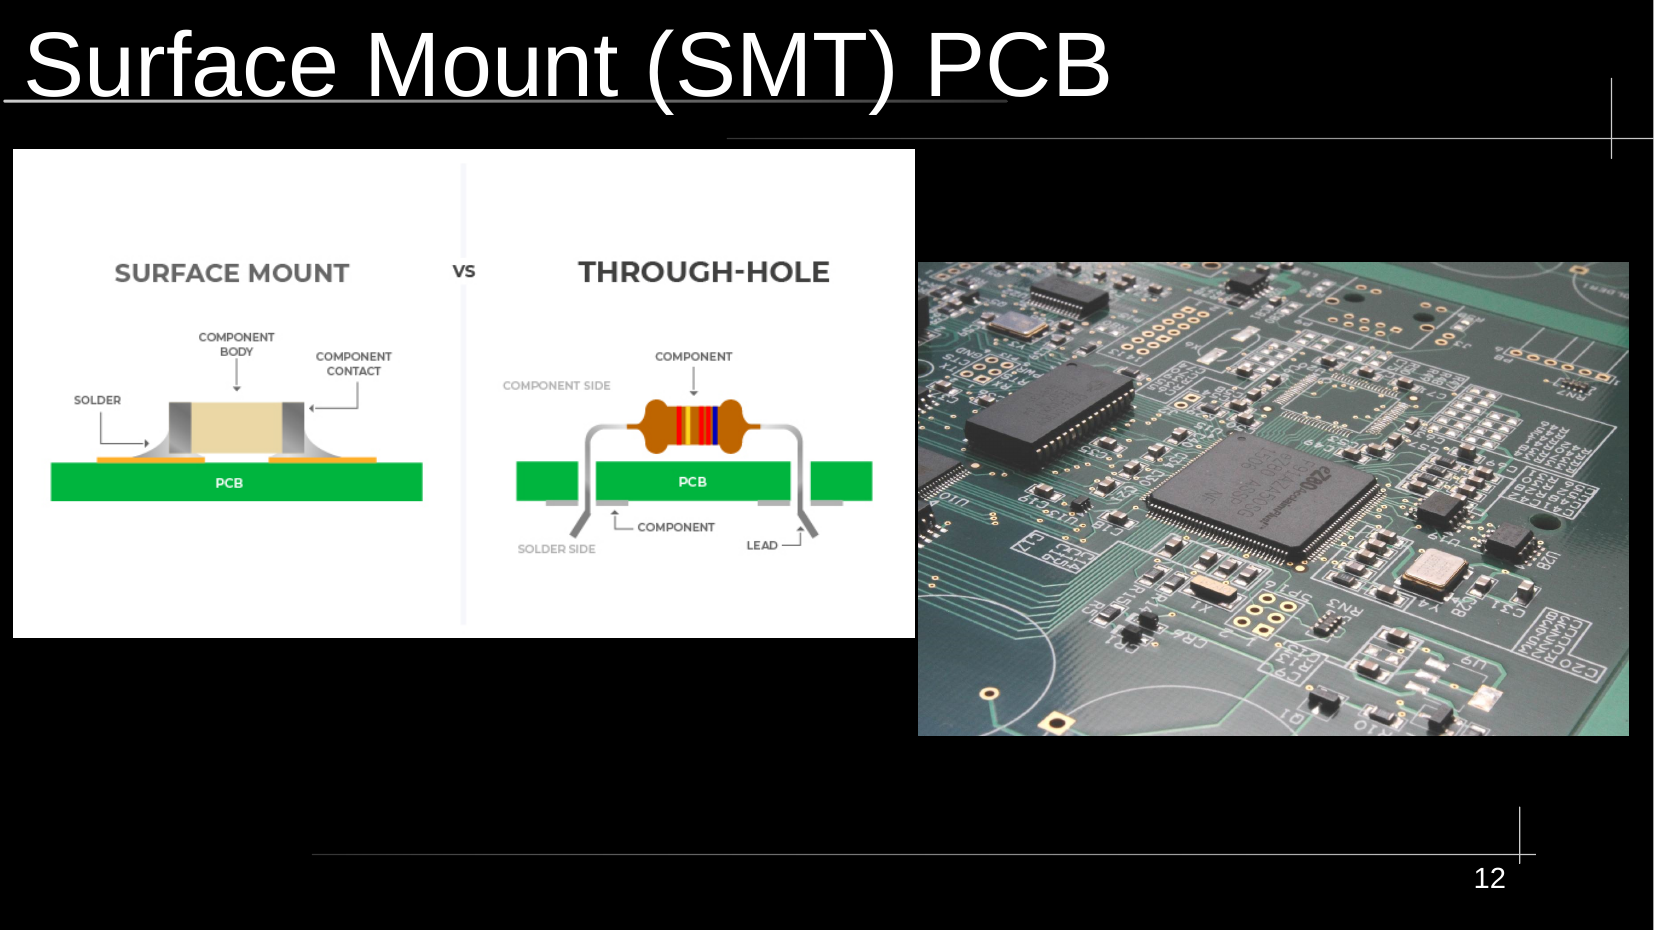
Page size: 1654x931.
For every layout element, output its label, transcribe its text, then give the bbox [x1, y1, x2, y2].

picture [13, 149, 915, 638]
picture [918, 262, 1629, 737]
title Surface Mount (SMT) PCB [23, 11, 1589, 119]
